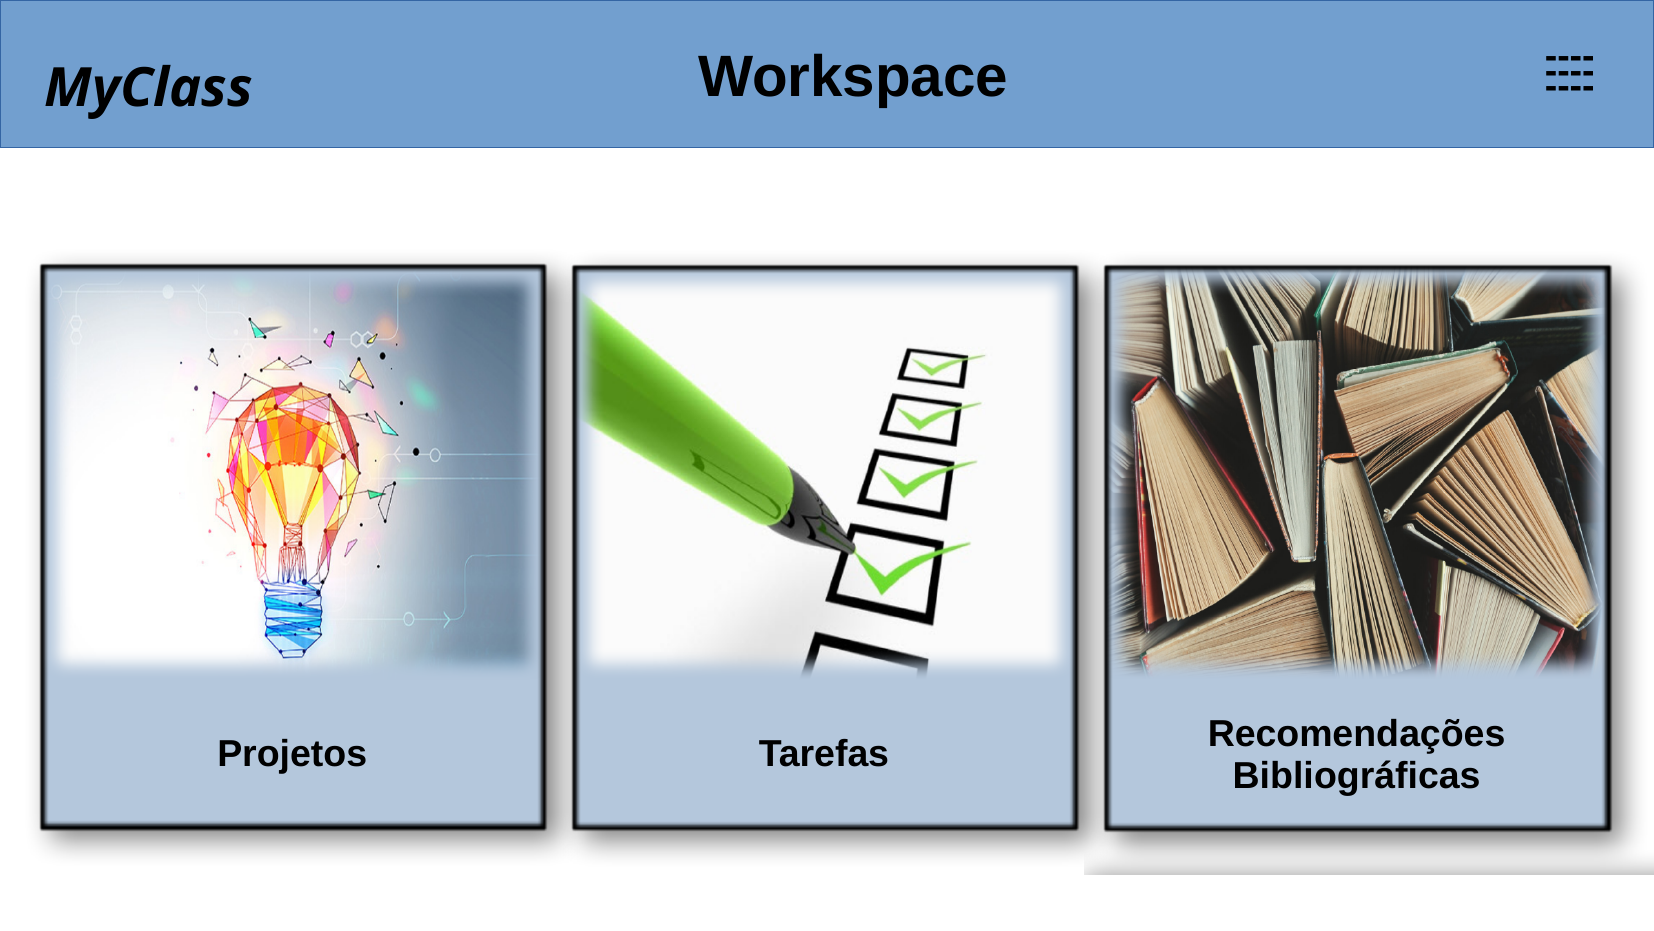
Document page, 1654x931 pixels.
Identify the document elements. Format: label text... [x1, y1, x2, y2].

text_box MyClass [29, 41, 296, 111]
picture [573, 266, 1076, 680]
text_box [1128, 0, 1654, 148]
picture [1105, 265, 1608, 680]
text_box Tarefas [572, 679, 1075, 827]
text_box Workspace [578, 0, 1128, 158]
text_box ---- ---- ---- [1510, 33, 1629, 134]
text_box [0, 0, 578, 148]
text_box Projetos [41, 679, 544, 827]
text_box Recomendações Bibliográficas [1105, 680, 1608, 829]
picture [41, 266, 544, 679]
